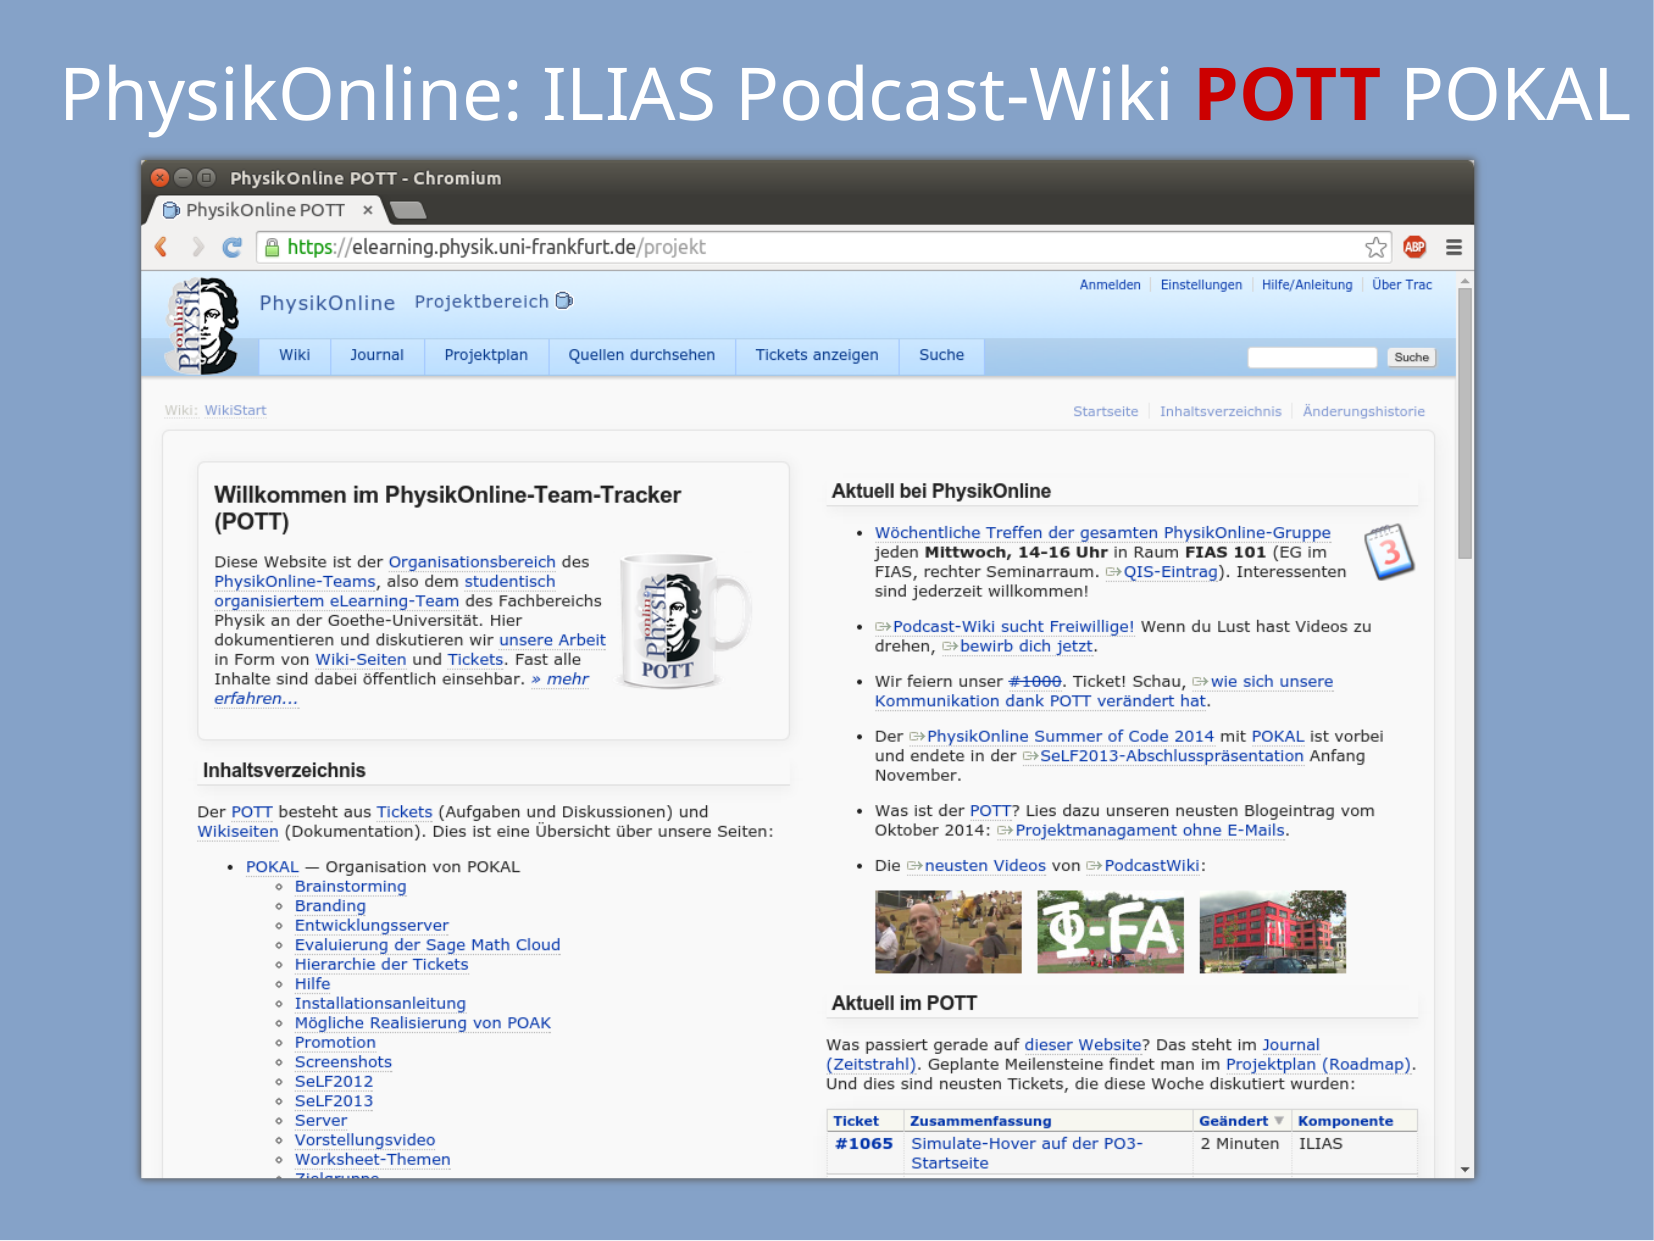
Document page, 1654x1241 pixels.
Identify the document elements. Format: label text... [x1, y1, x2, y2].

picture [129, 148, 1489, 1193]
text_box PhysikOnline: ILIAS Podcast-Wiki POTT POKAL [44, 35, 1359, 497]
text_box [0, 0, 1654, 1241]
